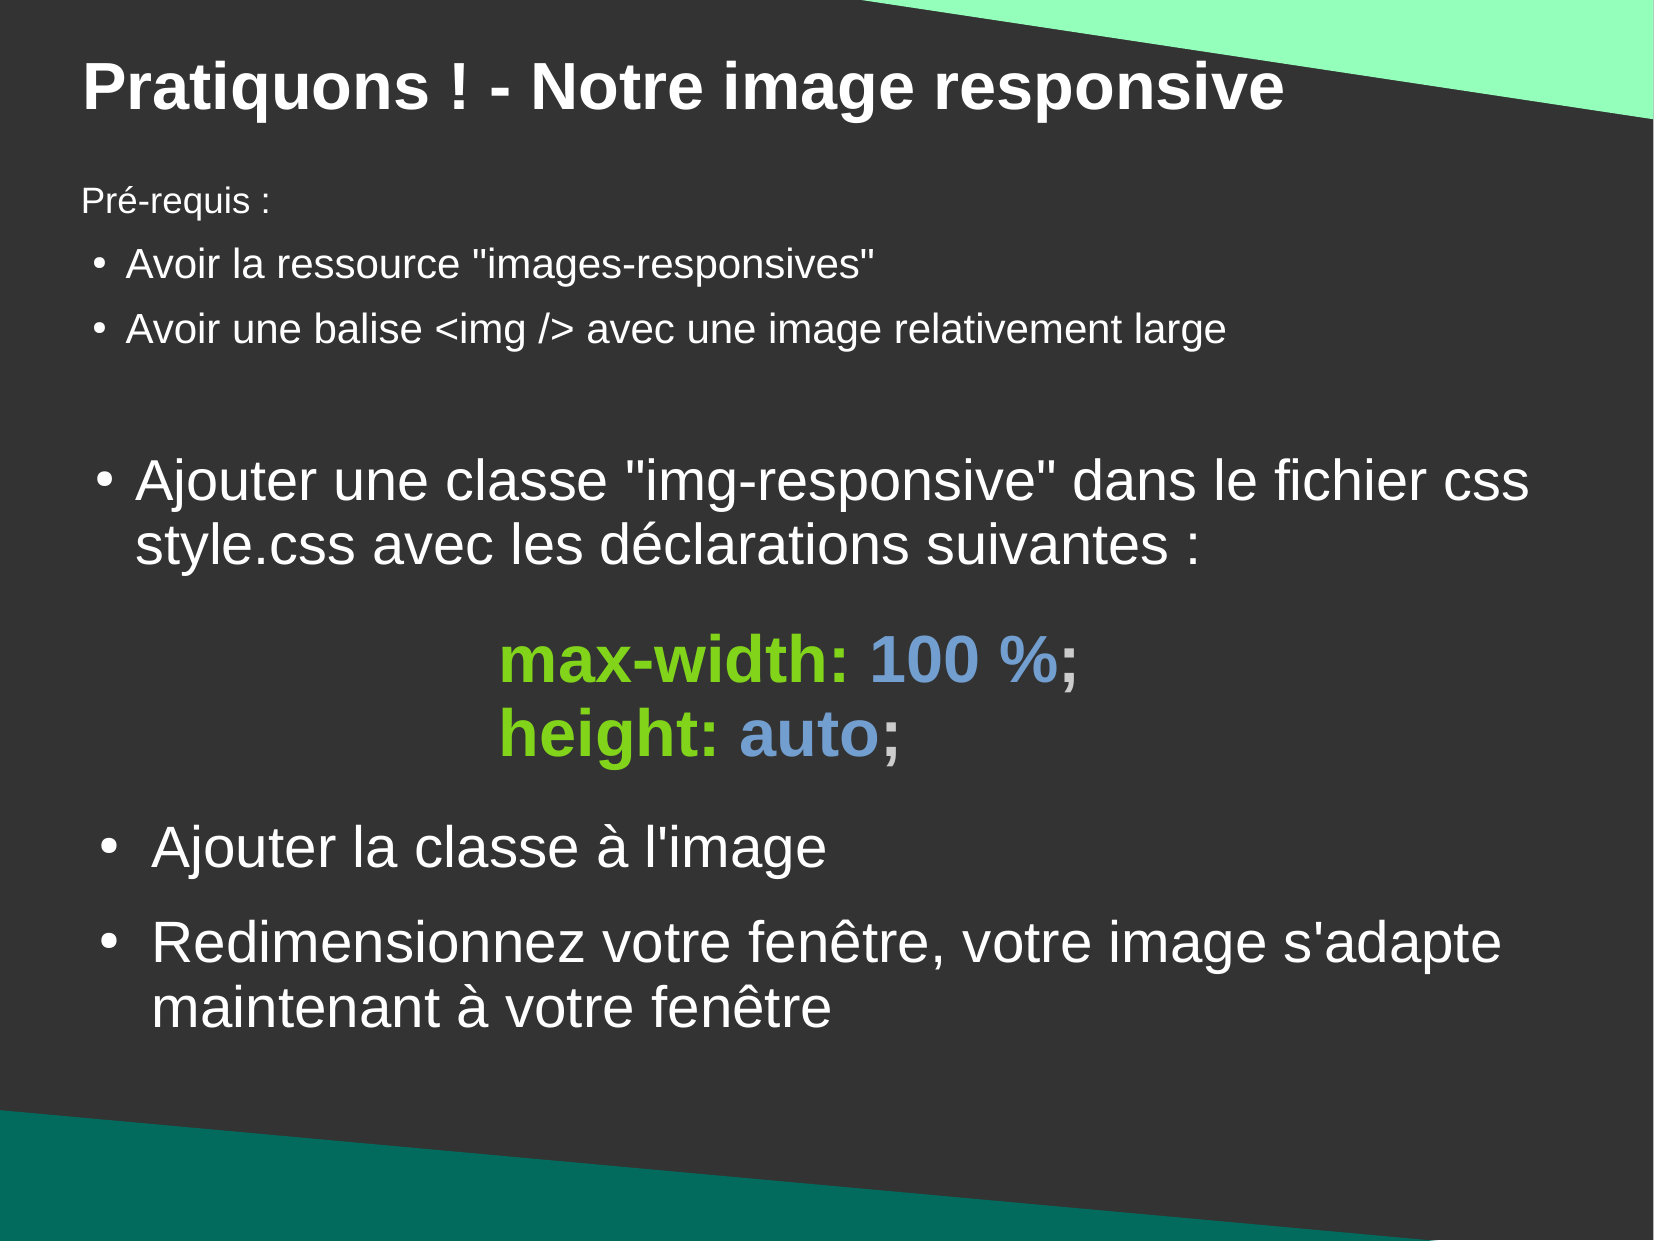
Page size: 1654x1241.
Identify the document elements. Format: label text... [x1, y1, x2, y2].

text_box max-width: 100 %; height: auto; [484, 614, 1099, 791]
list Ajouter la classe à l'image Redimensionnez votre fenêtre, votre image s'adapte maintenant à votre fenêtre [80, 814, 1605, 1075]
list Ajouter une classe "img-responsive" dans le fichier css style.css avec les déclarations suivantes : [80, 447, 1605, 580]
title Pratiquons ! - Notre image responsive [82, 49, 1571, 152]
list Pré-requis : Avoir la ressource "images-responsives" Avoir une balise <img /> avec une image relativement large [80, 180, 1620, 355]
text_box [861, 0, 1654, 120]
